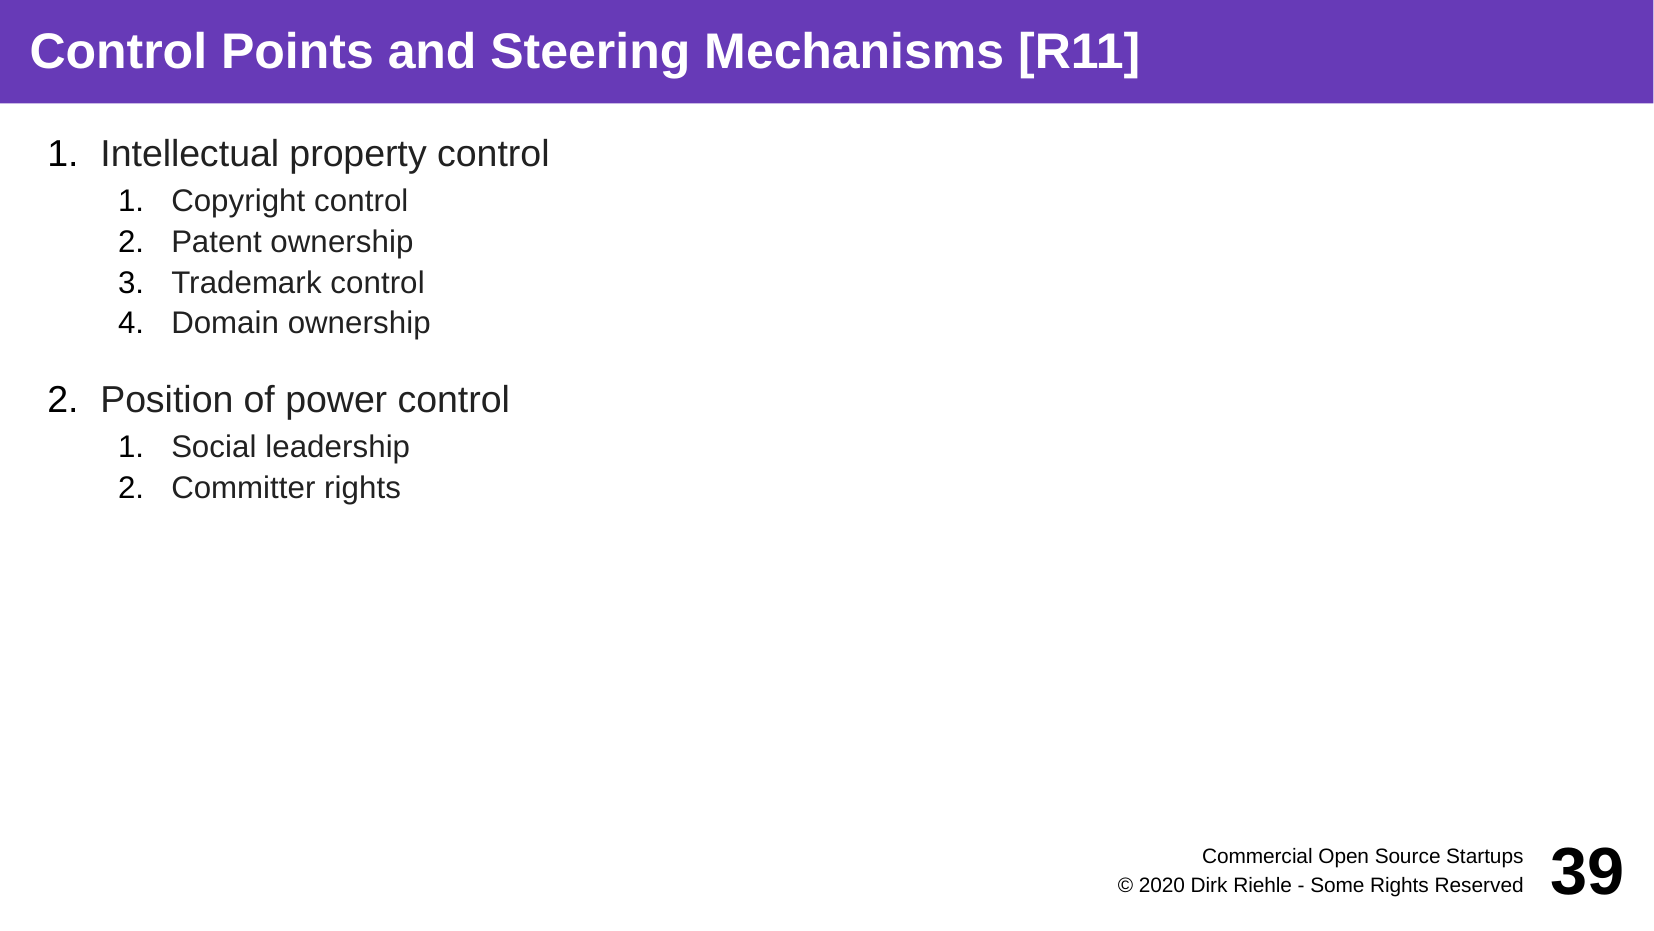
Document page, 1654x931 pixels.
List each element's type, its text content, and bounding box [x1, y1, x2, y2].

list Intellectual property control Copyright control Patent ownership Trademark control Domain ownership Position of power control Social leadership Committer rights [29, 132, 1625, 813]
title Control Points and Steering Mechanisms [R11] [0, 0, 1654, 104]
